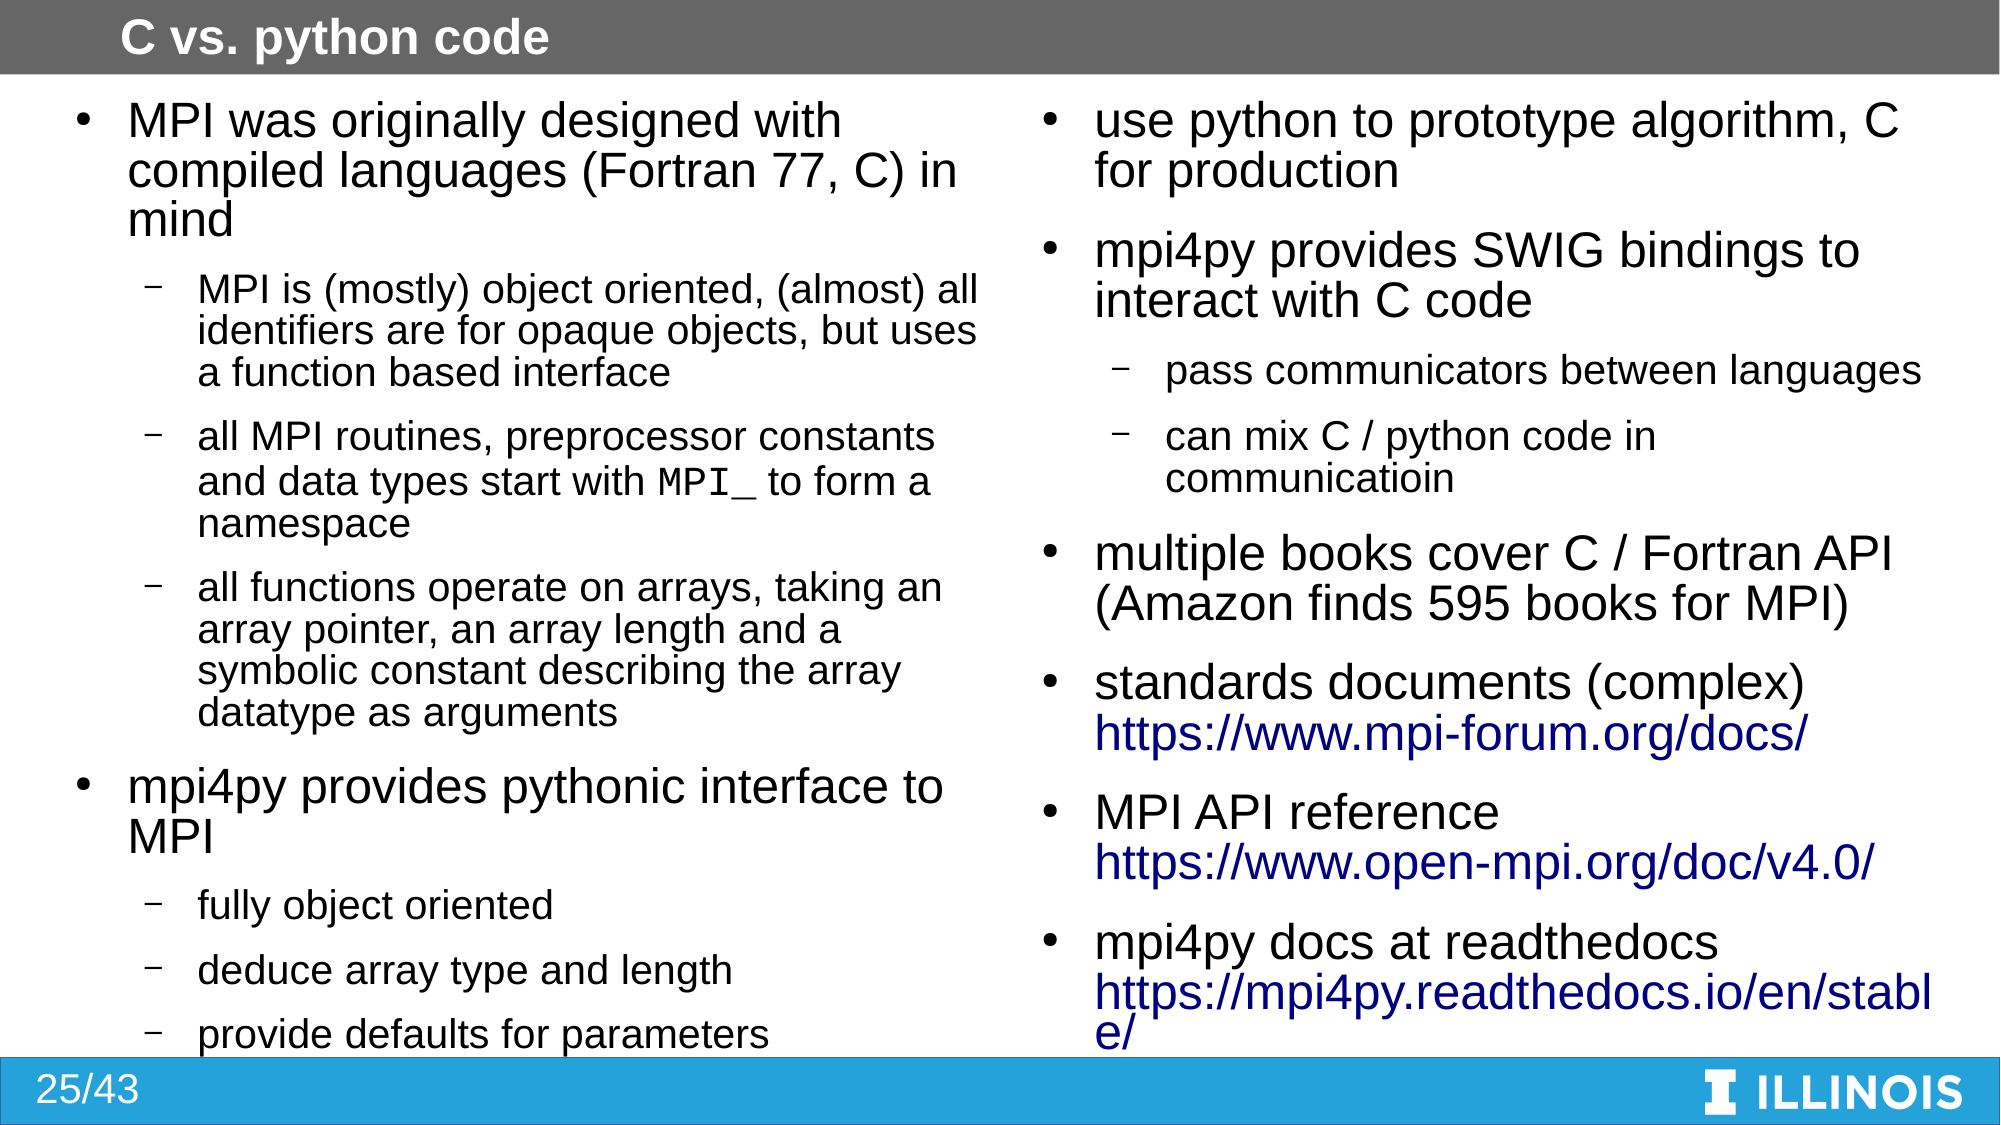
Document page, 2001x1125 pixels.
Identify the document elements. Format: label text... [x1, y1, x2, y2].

list use python to prototype algorithm, C for production mpi4py provides SWIG bindings to interact with C code pass communicators between languages can mix C / python code in communicatioin multiple books cover C / Fortran API (Amazon finds 595 books for MPI) standards documents (complex) https://www.mpi-forum.org/docs/ MPI API reference https://www.open-mpi.org/doc/v4.0/ mpi4py docs at readthedocs https://mpi4py.readthedocs.io/en/stable/ [1023, 97, 1950, 1058]
list MPI was originally designed with compiled languages (Fortran 77, C) in mind MPI is (mostly) object oriented, (almost) all identifiers are for opaque objects, but uses a function based interface all MPI routines, preprocessor constants and data types start with MPI_ to form a namespace all functions operate on arrays, taking an array pointer, an array length and a symbolic constant describing the array datatype as arguments mpi4py provides pythonic interface to MPI fully object oriented deduce array type and length provide defaults for parameters [57, 97, 984, 1058]
title C vs. python code [0, 0, 2000, 75]
picture [1705, 1069, 1962, 1115]
